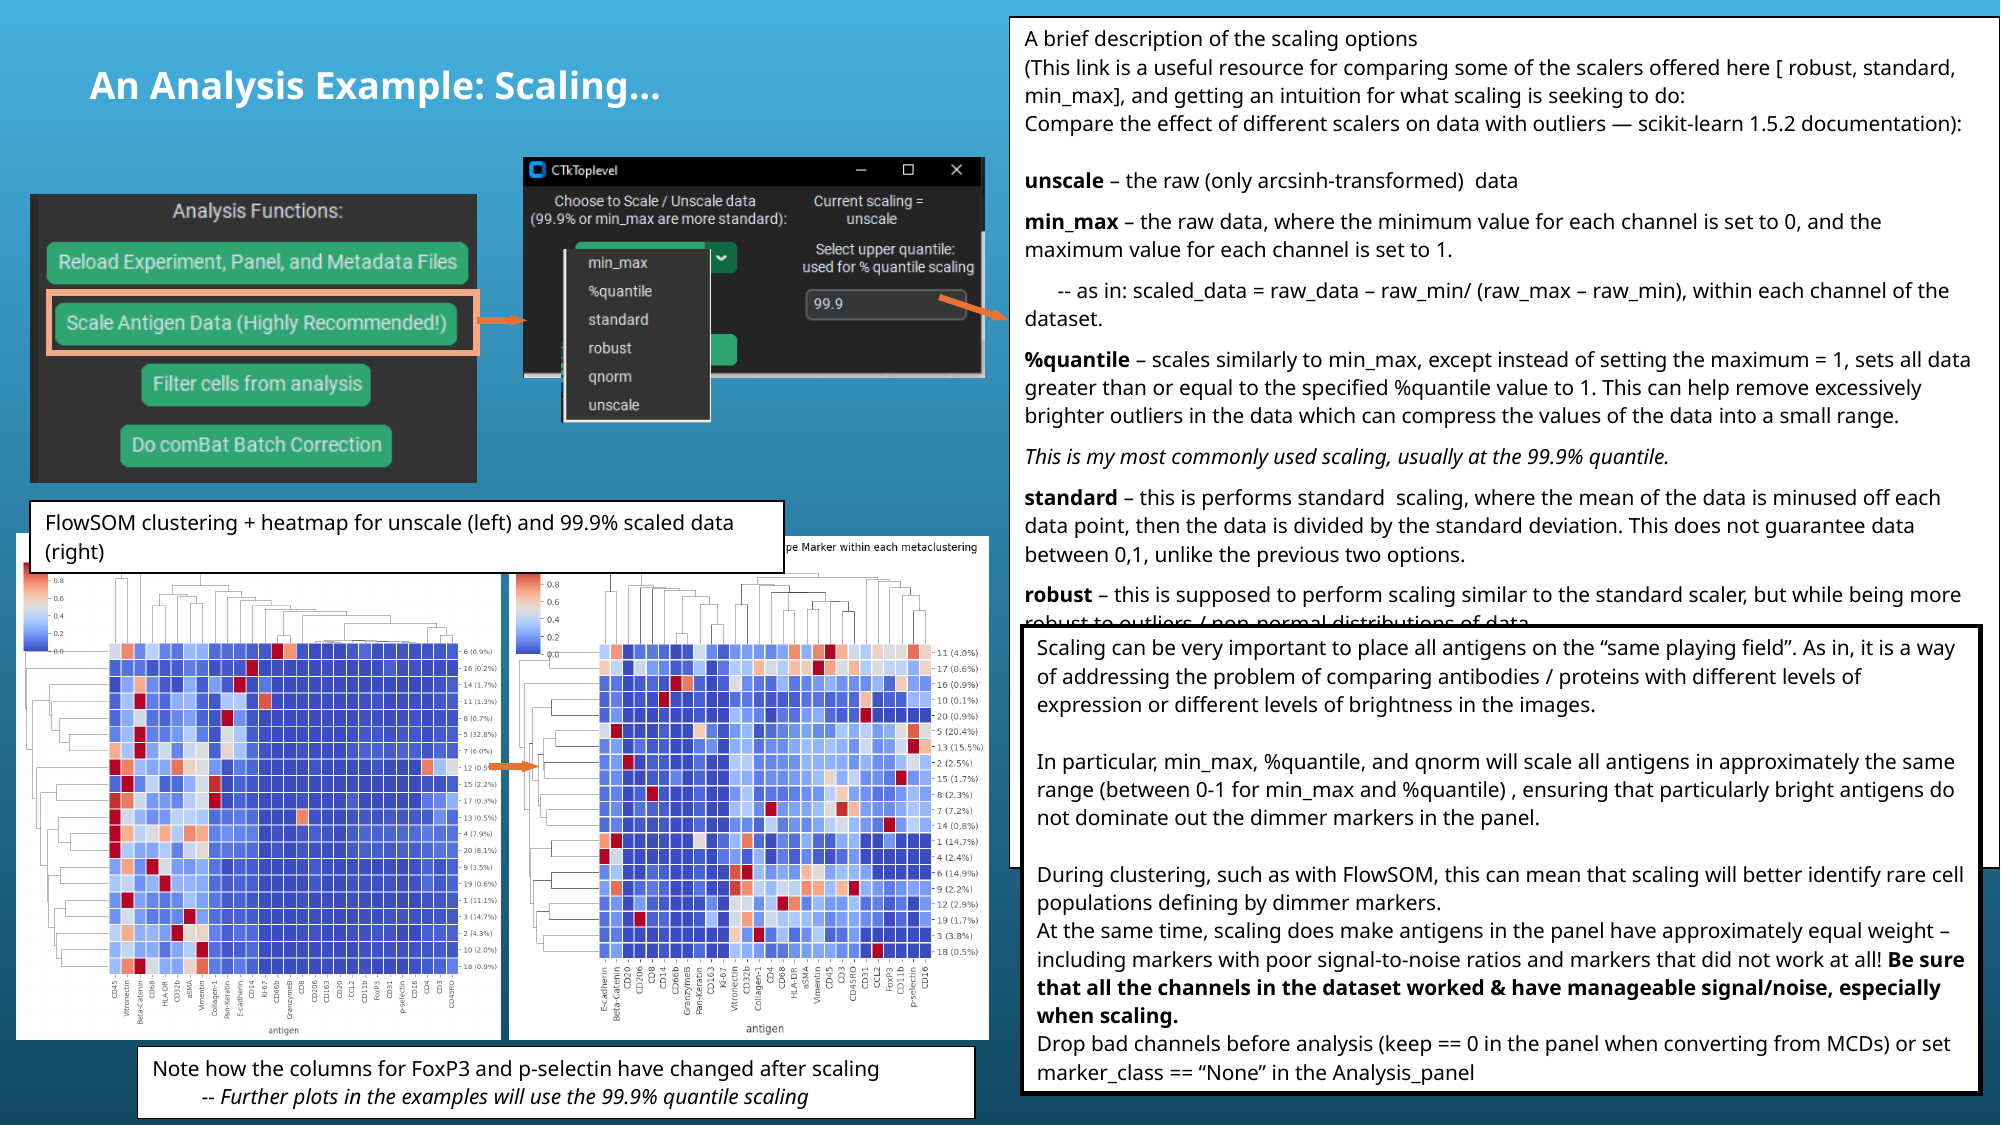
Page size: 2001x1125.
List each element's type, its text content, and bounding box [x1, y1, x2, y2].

picture [523, 157, 985, 423]
text_box Scaling can be very important to place all antigens on the “same playing field”. As in, it is a way of addressing the problem of comparing antibodies / proteins with different levels of expression or different levels of brightness in the images. In particular, min_max, %quantile, and qnorm will scale all antigens in approximately the same range (between 0-1 for min_max and %quantile) , ensuring that particularly bright antigens do not dominate out the dimmer markers in the panel. During clustering, such as with FlowSOM, this can mean that scaling will better identify rare cell populations defining by dimmer markers. At the same time, scaling does make antigens in the panel have approximately equal weight – including markers with poor signal-to-noise ratios and markers that did not work at all! Be sure that all the channels in the dataset worked & have manageable signal/noise, especially when scaling. Drop bad channels before analysis (keep == 0 in the panel when converting from MCDs) or set marker_class == “None” in the Analysis_panel [1021, 626, 1981, 1042]
picture [52, 296, 473, 350]
text_box A brief description of the scaling options (This link is a useful resource for comparing some of the scalers offered here [ robust, standard, min_max], and getting an intuition for what scaling is seeking to do: Compare the effect of different scalers on data with outliers — scikit-learn 1.5.2 documentation): unscale – the raw (only arcsinh-transformed) data min_max – the raw data, where the minimum value for each channel is set to 0, and the maximum value for each channel is set to 1. -- as in: scaled_data = raw_data – raw_min/ (raw_max – raw_min), within each channel of the dataset. %quantile – scales similarly to min_max, except instead of setting the maximum = 1, sets all data greater than or equal to the specified %quantile value to 1. This can help remove excessively brighter outliers in the data which can compress the values of the data into a small range. This is my most commonly used scaling, usually at the 99.9% quantile. standard – this is performs standard scaling, where the mean of the data is minused off each data point, then the data is divided by the standard deviation. This does not guarantee data between 0,1, unlike the previous two options. robust – this is supposed to perform scaling similar to the standard scaler, but while being more robust to outliers / non-normal distributions of data. qnorm – this performs a type of scaling frequently used in large genomics / RNA-seq experiments. It very aggressively fits the data from different channels into a similar distribution. Note that all these scale within channels, and that the dataset can be freely scaled / unscaled at any point in the analysis. This means clustering can be performed with one scaling, and then plots generated with a different scaling, etc. However, scaling is not saved if you reload the analysis, so it must be redone everytime the program is closed / reopened [1009, 17, 2000, 776]
text_box Note how the columns for FoxP3 and p-selectin have changed after scaling -- Further plots in the examples will use the 99.9% quantile scaling [137, 1046, 976, 1114]
text_box An Analysis Example: Scaling… [74, 51, 750, 113]
text_box FlowSOM clustering + heatmap for unscale (left) and 99.9% scaled data (right) [30, 501, 785, 542]
picture [509, 536, 989, 1040]
picture [16, 533, 501, 1040]
picture [30, 194, 477, 483]
